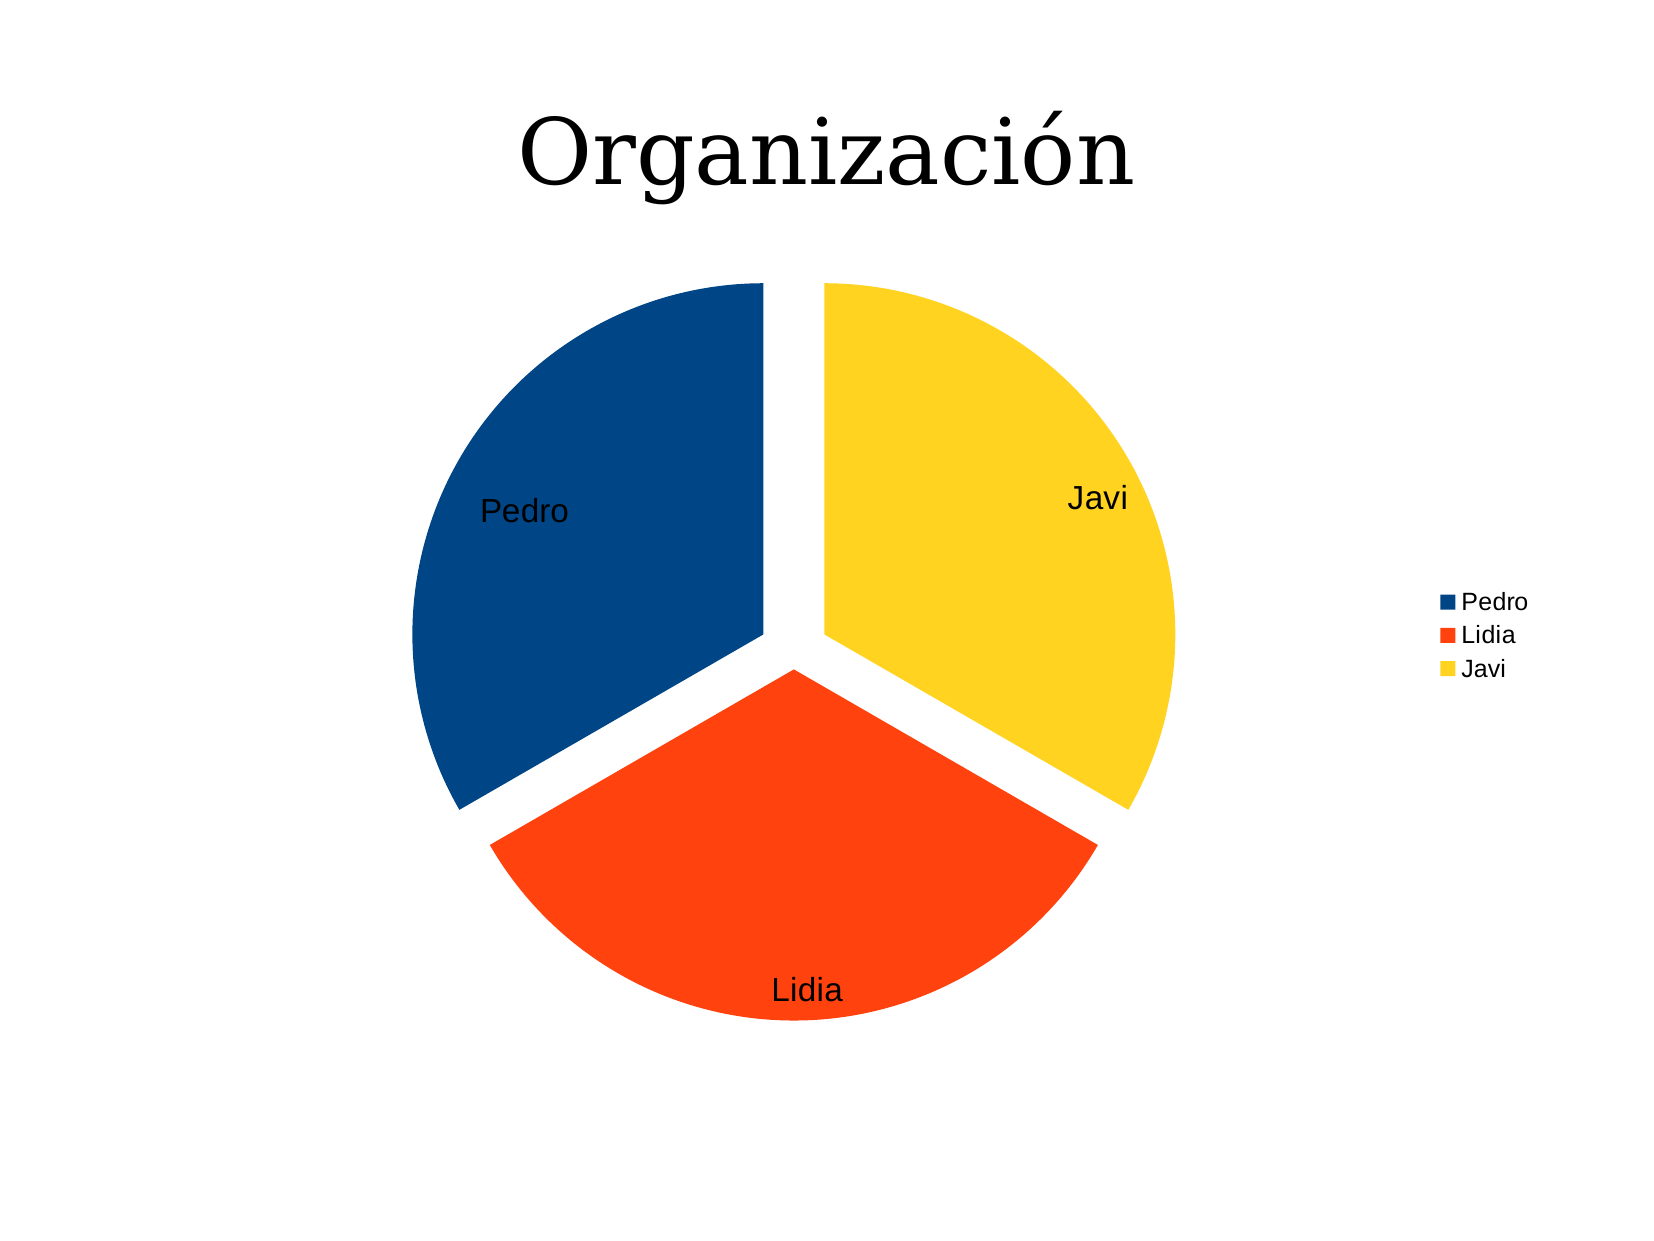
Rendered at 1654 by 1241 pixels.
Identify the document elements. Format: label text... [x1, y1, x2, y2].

chart [106, 256, 1621, 1058]
title Organización [82, 49, 1571, 257]
